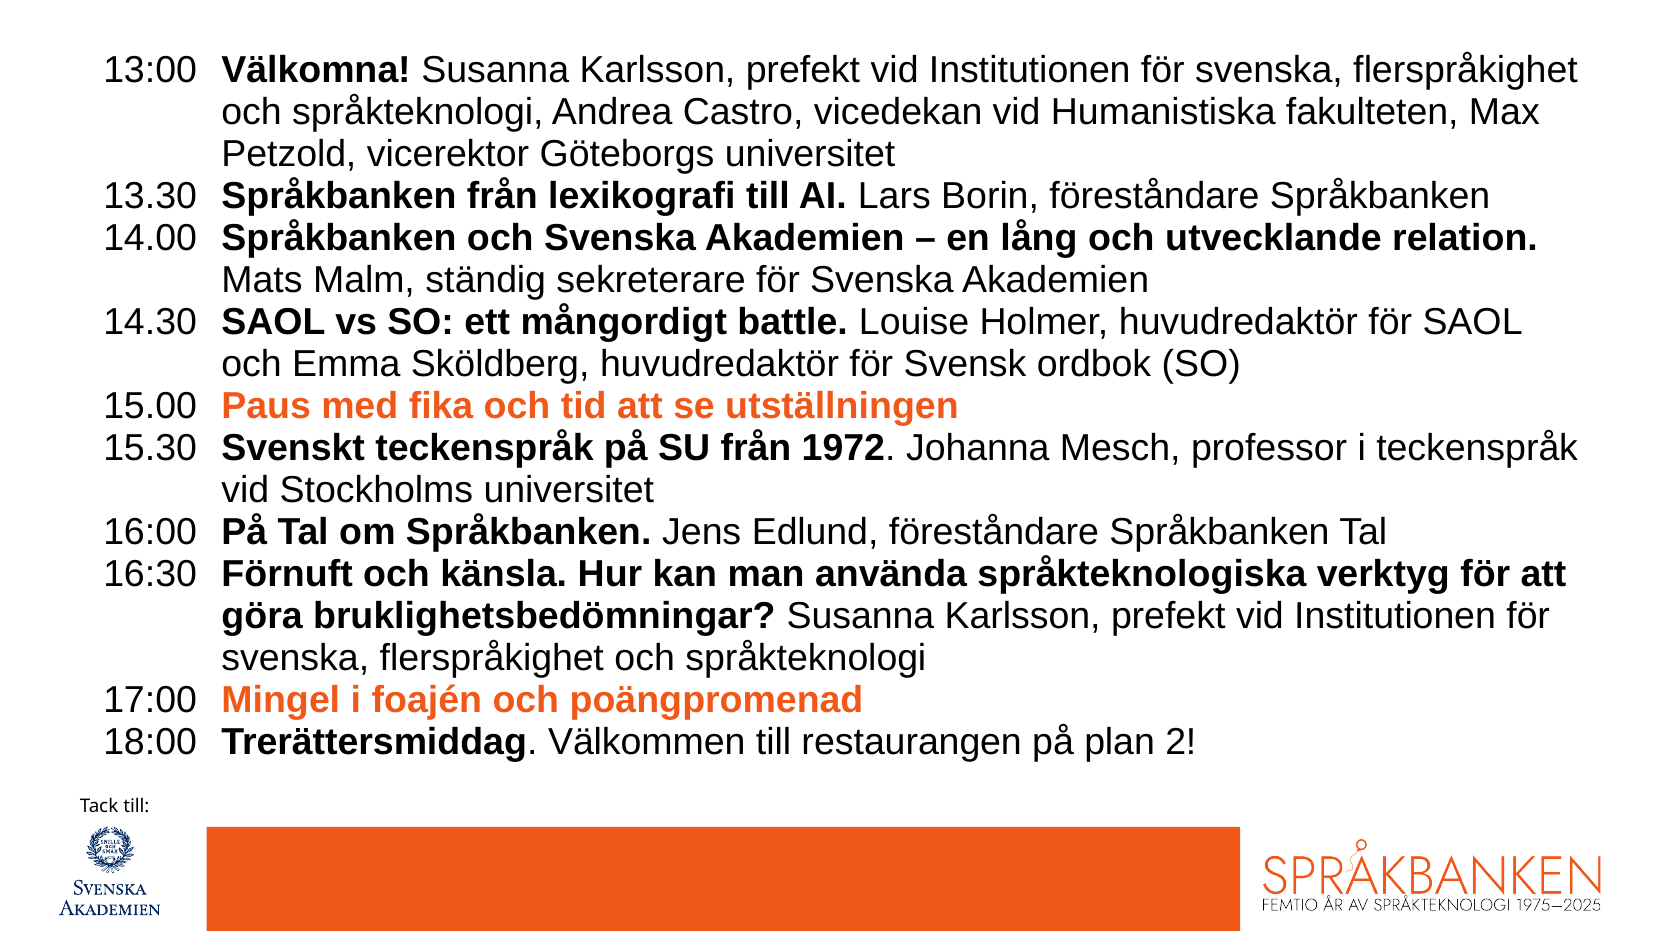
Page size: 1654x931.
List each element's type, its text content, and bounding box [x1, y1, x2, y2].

picture [1263, 839, 1601, 911]
text_box 13:00 Välkomna! Susanna Karlsson, prefekt vid Institutionen för svenska, flerspråkighet och språkteknologi, Andrea Castro, vicedekan vid Humanistiska fakulteten, Max Petzold, vicerektor Göteborgs universitet 13.30 Språkbanken från lexikografi till AI. Lars Borin, föreståndare Språkbanken 14.00 Språkbanken och Svenska Akademien – en lång och utvecklande relation. Mats Malm, ständig sekreterare för Svenska Akademien 14.30 SAOL vs SO: ett mångordigt battle. Louise Holmer, huvudredaktör för SAOL och Emma Sköldberg, huvudredaktör för Svensk ordbok (SO) 15.00 Paus med fika och tid att se utställningen 15.30 Svenskt teckenspråk på SU från 1972. Johanna Mesch, professor i teckenspråk vid Stockholms universitet 16:00 På Tal om Språkbanken. Jens Edlund, föreståndare Språkbanken Tal 16:30 Förnuft och känsla. Hur kan man använda språkteknologiska verktyg för att göra bruklighetsbedömningar? Susanna Karlsson, prefekt vid Institutionen för svenska, flerspråkighet och språkteknologi 17:00 Mingel i foajén och poängpromenad 18:00 Trerättersmiddag. Välkommen till restaurangen på plan 2! [88, 41, 1595, 770]
